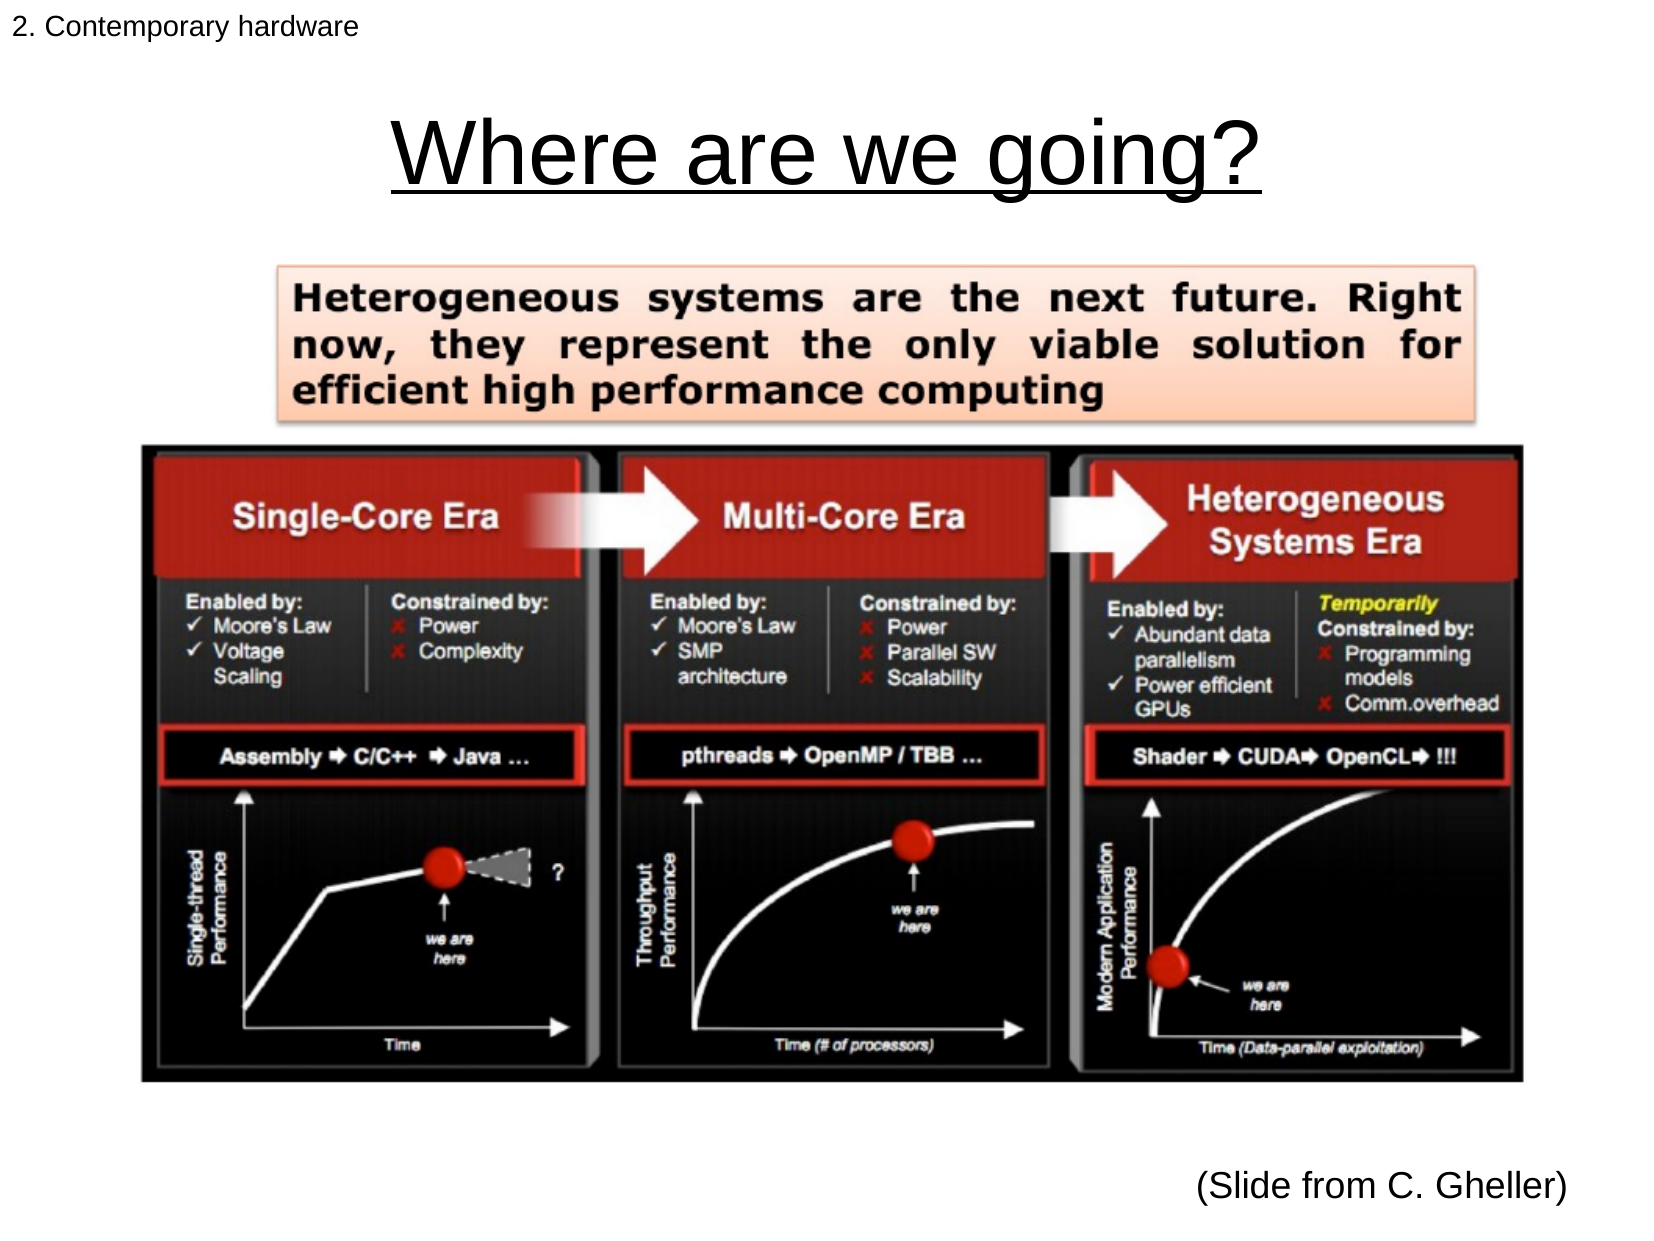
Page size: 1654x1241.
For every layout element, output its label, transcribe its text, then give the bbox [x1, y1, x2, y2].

picture [113, 210, 1541, 1098]
title Where are we going? [82, 49, 1571, 257]
text_box 2. Contemporary hardware [11, 8, 815, 44]
text_box (Slide from C. Gheller) [1181, 1157, 1584, 1215]
